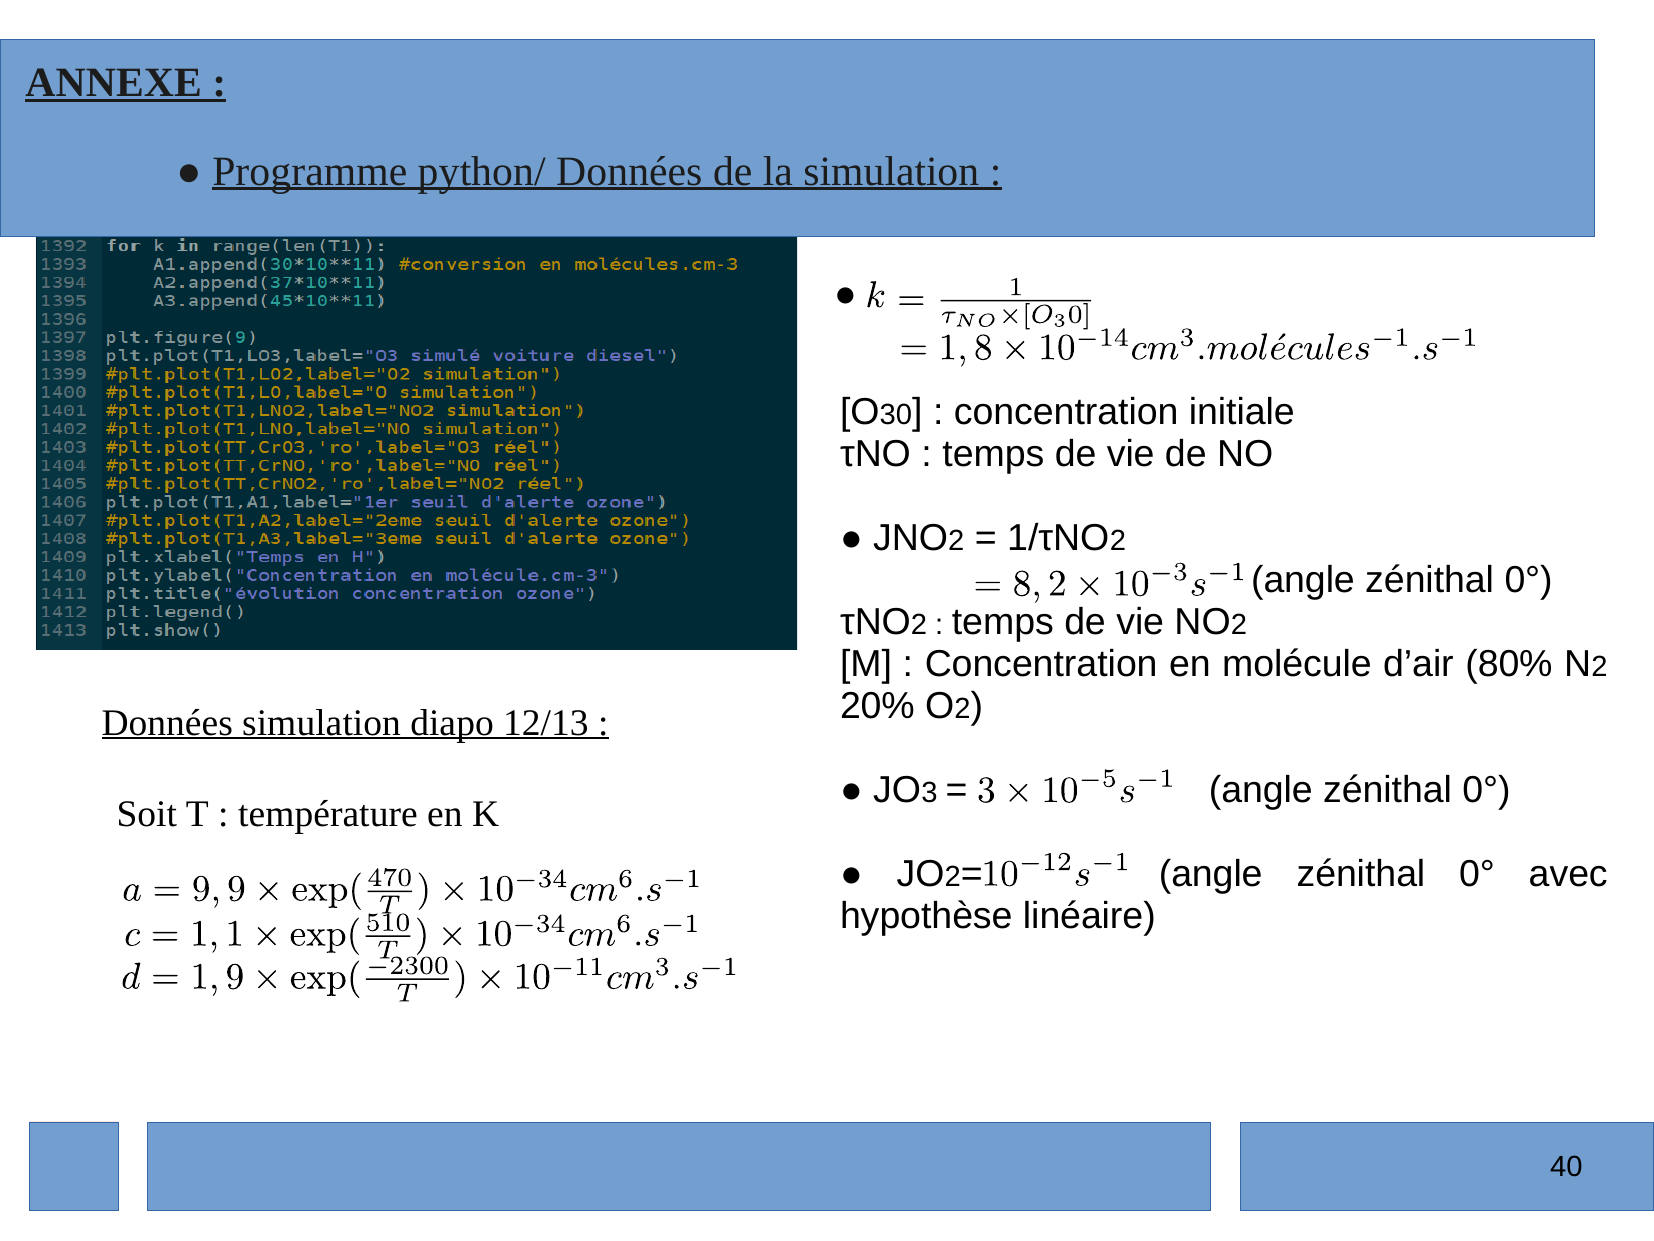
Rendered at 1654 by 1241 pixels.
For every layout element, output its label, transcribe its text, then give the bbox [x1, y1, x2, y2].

picture [435, 353, 449, 360]
picture [167, 259, 172, 269]
picture [470, 479, 484, 488]
text_box [1101, 328, 1112, 346]
text_box [1423, 342, 1438, 360]
text_box [O30] : concentration initiale τNO : temps de vie de NO ● JNO2 = 1/τNO2 (angle zénithal 0°) τNO2 : temps de vie NO2 [M] : Concentration en molécule d’air (80% N2 20% O2) ● JO3 = (angle zénithal 0°) ● JO2= (angle zénithal 0° avec hypothèse linéaire) [825, 382, 1623, 986]
picture [238, 515, 242, 525]
picture [446, 573, 456, 580]
text_box [1397, 328, 1407, 346]
text_box [1259, 333, 1268, 360]
picture [464, 442, 468, 452]
text_box [1465, 328, 1475, 346]
text_box [978, 769, 1172, 803]
text_box [1114, 328, 1128, 346]
picture [200, 298, 204, 309]
text_box [1325, 333, 1334, 360]
picture [165, 372, 169, 382]
picture [238, 369, 242, 379]
picture [640, 518, 653, 525]
picture [212, 298, 216, 309]
text_box [983, 852, 1127, 887]
text_box [975, 334, 992, 361]
picture [488, 591, 501, 598]
picture [324, 591, 337, 598]
text_box [1288, 342, 1324, 360]
picture [280, 479, 296, 488]
text_box [1069, 305, 1082, 324]
picture [280, 461, 297, 470]
text_box [1132, 342, 1179, 360]
text_box [1337, 342, 1353, 360]
picture [396, 518, 409, 525]
picture [35, 237, 101, 650]
text_box 40 [1535, 1142, 1625, 1218]
text_box [1011, 277, 1021, 296]
picture [165, 445, 169, 455]
picture [446, 372, 460, 379]
picture [232, 298, 243, 305]
picture [262, 515, 268, 523]
picture [329, 368, 333, 379]
picture [165, 408, 169, 419]
picture [165, 624, 169, 635]
picture [546, 591, 559, 598]
text_box [1041, 334, 1054, 360]
text_box [725, 957, 736, 976]
picture [261, 497, 266, 507]
text_box [1054, 314, 1065, 327]
picture [226, 497, 230, 507]
picture [271, 406, 286, 415]
text_box [1240, 342, 1257, 360]
picture [265, 573, 278, 580]
picture [411, 478, 415, 488]
picture [419, 573, 431, 580]
picture [395, 536, 409, 543]
picture [454, 536, 460, 543]
picture [262, 534, 268, 541]
text_box [978, 313, 995, 327]
picture [563, 573, 573, 580]
text_box [1058, 334, 1075, 361]
picture [640, 536, 653, 543]
text_box [960, 355, 965, 367]
text_box ● Programme python/ Données de la simulation : [176, 147, 1566, 283]
text_box [941, 334, 955, 360]
picture [165, 518, 169, 528]
picture [446, 427, 460, 433]
text_box [1207, 342, 1239, 360]
picture [523, 372, 531, 379]
picture [271, 424, 285, 433]
picture [367, 497, 371, 507]
picture [423, 390, 437, 397]
text_box ● [819, 265, 879, 322]
picture [413, 500, 420, 507]
picture [268, 555, 285, 565]
picture [388, 424, 402, 433]
picture [500, 390, 512, 397]
text_box [1032, 304, 1053, 324]
picture [470, 408, 484, 415]
picture [165, 536, 169, 547]
text_box Données simulation diapo 12/13 : [86, 694, 701, 793]
picture [458, 461, 473, 470]
text_box [1006, 340, 1025, 359]
picture [394, 369, 398, 379]
text_box ANNEXE : [25, 59, 1001, 153]
picture [165, 463, 169, 473]
text_box [975, 562, 1243, 603]
text_box [941, 311, 956, 324]
picture [524, 427, 531, 433]
text_box [1003, 309, 1018, 324]
text_box [1271, 342, 1286, 360]
text_box [956, 313, 975, 327]
picture [407, 591, 419, 598]
picture [165, 390, 169, 400]
text_box [105, 868, 720, 1002]
picture [430, 500, 437, 506]
text_box Soit T : température en K [101, 793, 575, 843]
picture [617, 500, 630, 507]
picture [383, 573, 395, 580]
picture [400, 406, 415, 415]
picture [157, 296, 162, 304]
picture [165, 481, 169, 492]
picture [238, 387, 242, 397]
picture [546, 408, 559, 415]
text_box [1278, 333, 1286, 341]
text_box [1025, 303, 1030, 330]
text_box [1083, 303, 1088, 330]
picture [155, 240, 160, 250]
text_box [1355, 342, 1370, 360]
picture [302, 573, 313, 580]
picture [371, 591, 384, 598]
text_box [1180, 328, 1193, 347]
